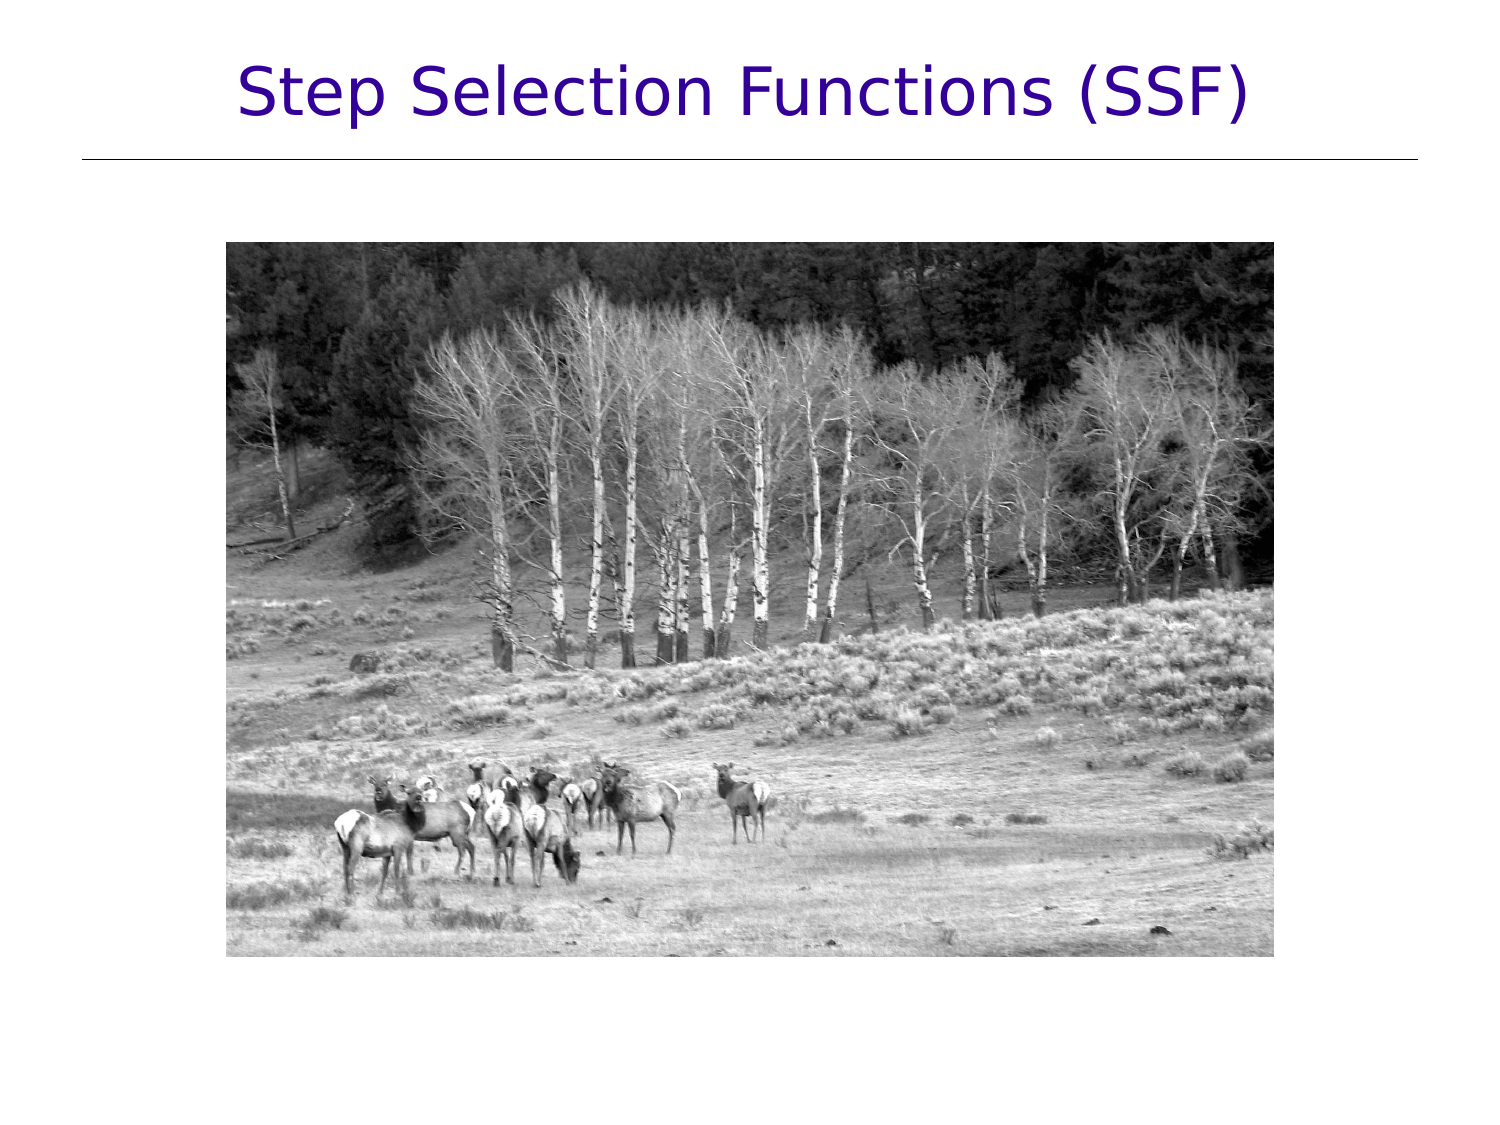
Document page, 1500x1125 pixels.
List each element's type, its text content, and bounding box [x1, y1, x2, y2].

picture [226, 242, 1274, 957]
title Step Selection Functions (SSF) [236, 42, 1264, 142]
